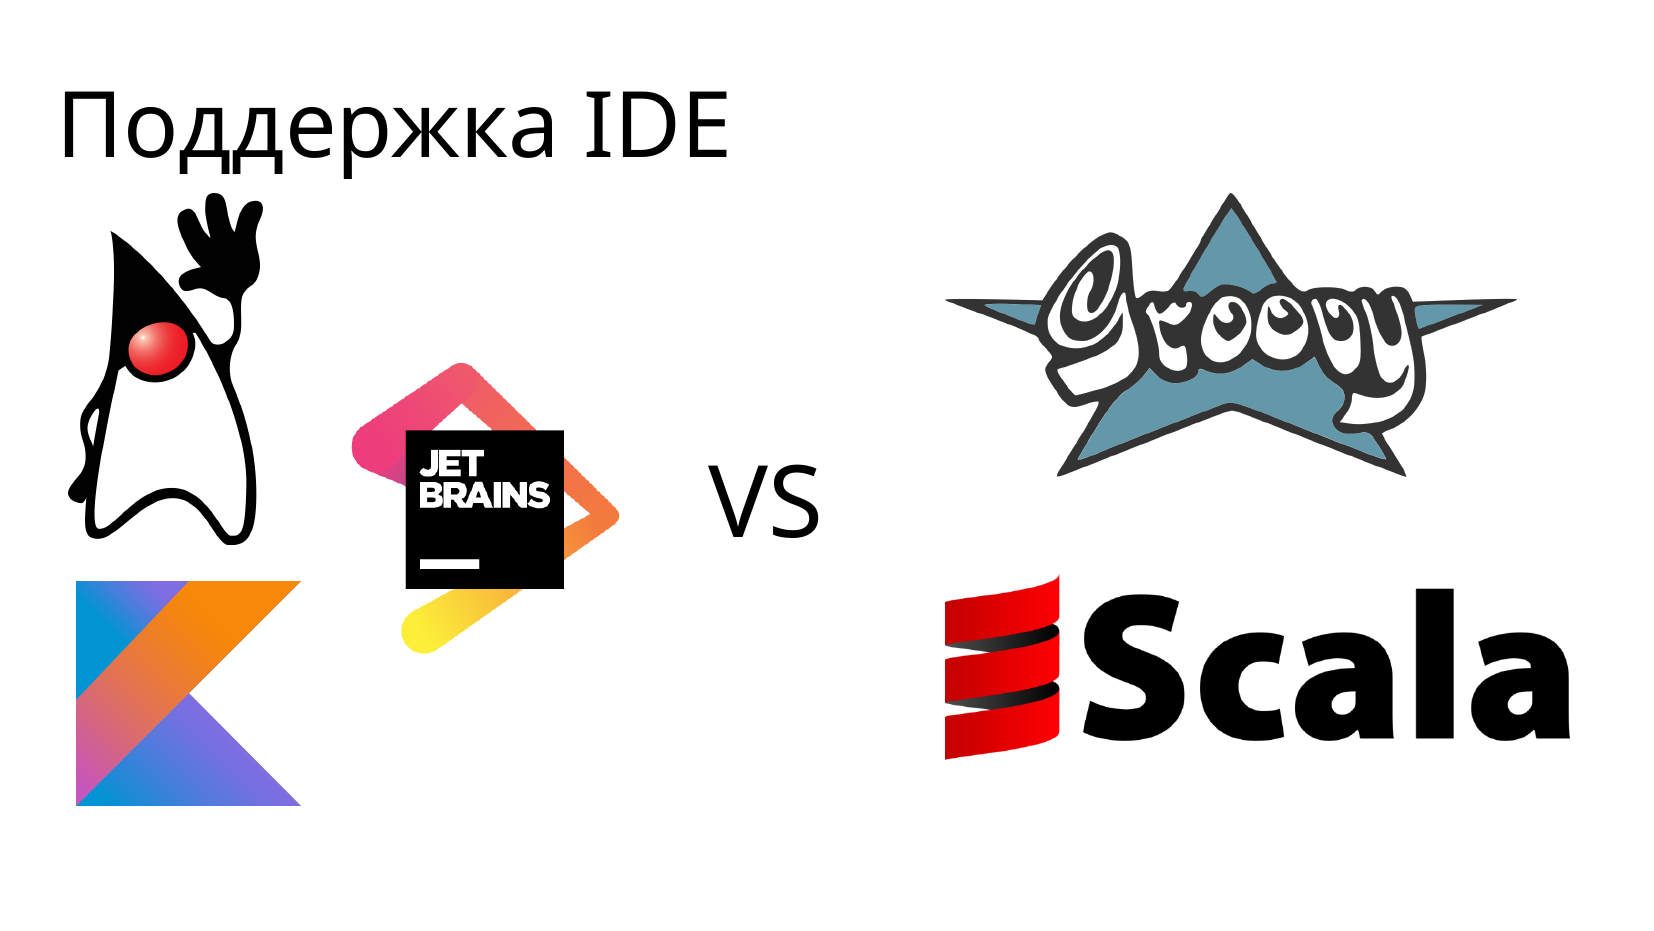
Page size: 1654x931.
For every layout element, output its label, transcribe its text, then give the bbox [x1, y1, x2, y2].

picture [945, 193, 1517, 477]
picture [945, 573, 1570, 760]
picture [326, 350, 642, 667]
picture [76, 581, 301, 806]
picture [68, 193, 263, 545]
text_box VS [693, 422, 894, 582]
title Поддержка IDE [56, 60, 1598, 161]
